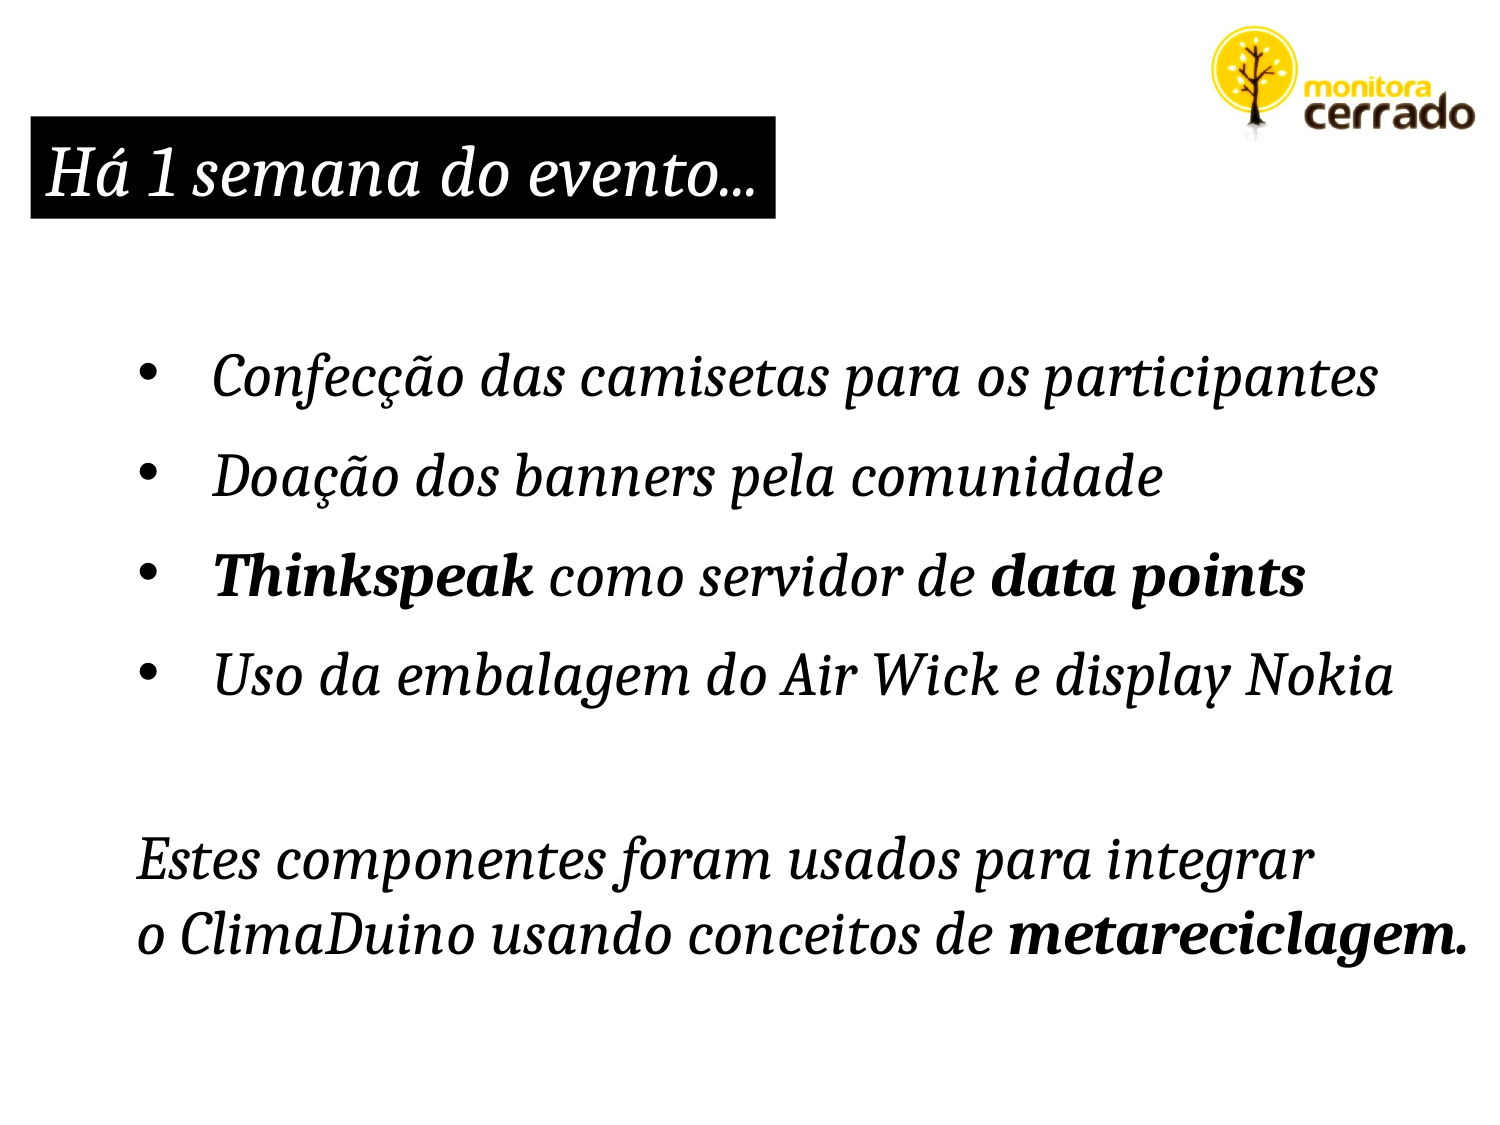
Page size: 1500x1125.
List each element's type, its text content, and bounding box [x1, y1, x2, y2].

picture [1208, 23, 1476, 143]
text_box Há 1 semana do evento... [30, 116, 776, 219]
text_box Confecção das camisetas para os participantes Doação dos banners pela comunidade Thinkspeak como servidor de data points Uso da embalagem do Air Wick e display Nokia [122, 326, 1413, 716]
text_box Estes componentes foram usados para integrar o ClimaDuino usando conceitos de metareciclagem. [121, 809, 1485, 1049]
